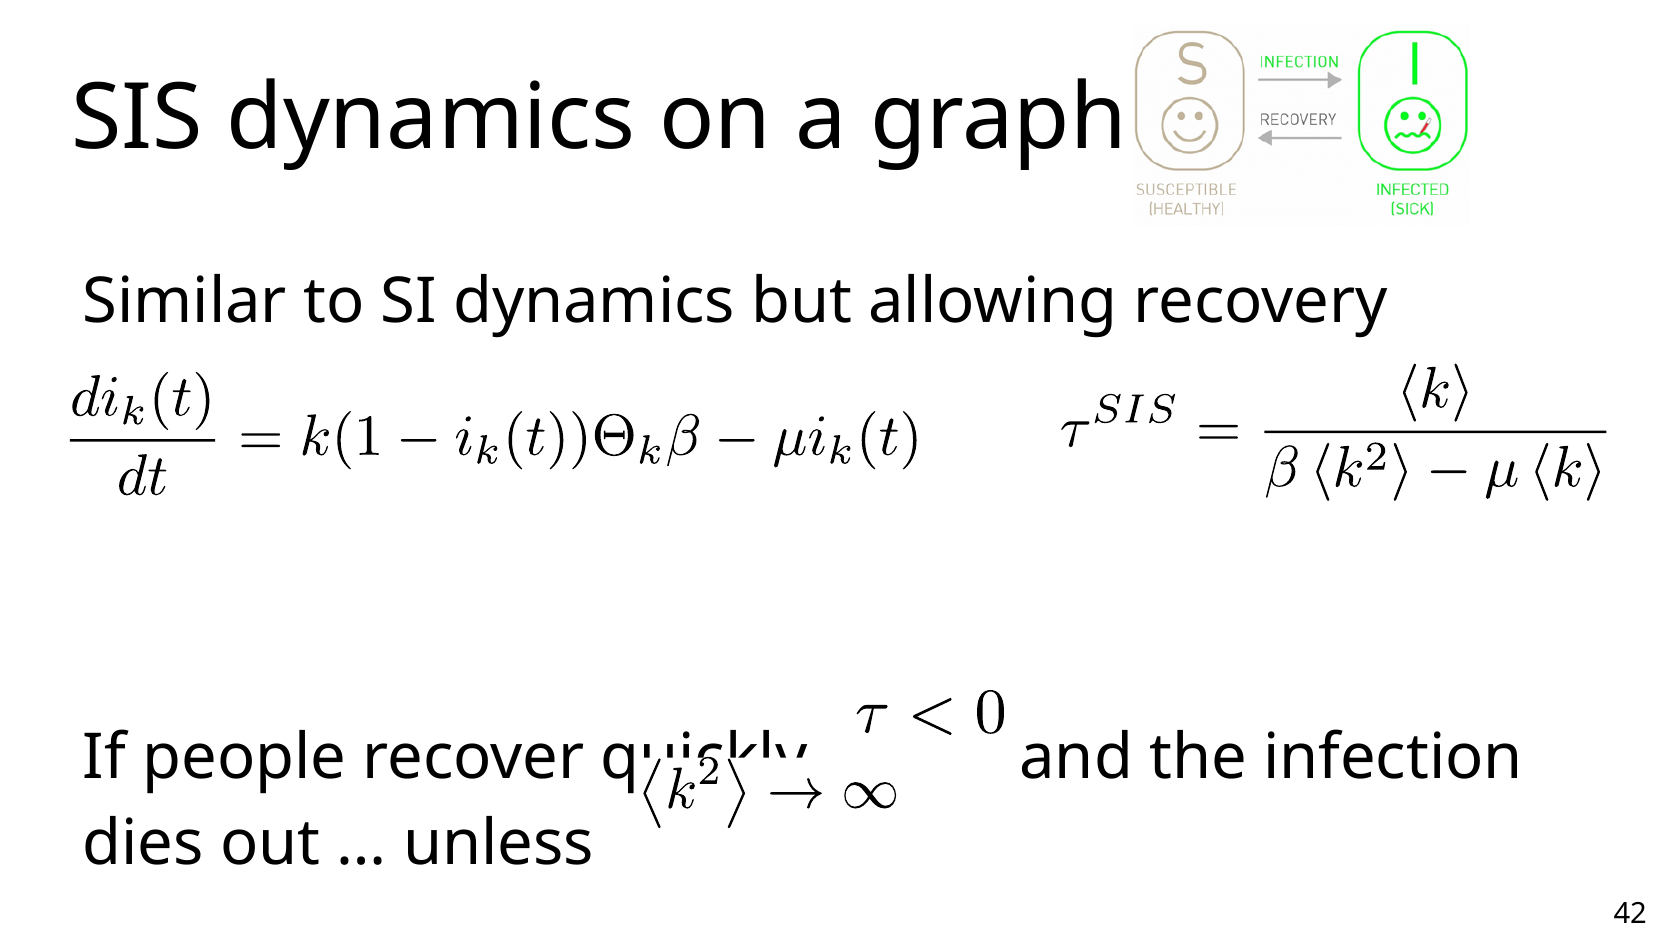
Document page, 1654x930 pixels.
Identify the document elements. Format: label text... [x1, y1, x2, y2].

text_box [855, 690, 1007, 736]
list Similar to SI dynamics but allowing recovery If people recover quickly, and the infection dies out … unless [82, 255, 1571, 886]
text_box [1059, 363, 1607, 501]
text_box [69, 371, 923, 496]
title SIS dynamics on a graph [0, 1, 1201, 225]
text_box [637, 756, 900, 829]
picture [1133, 25, 1471, 226]
